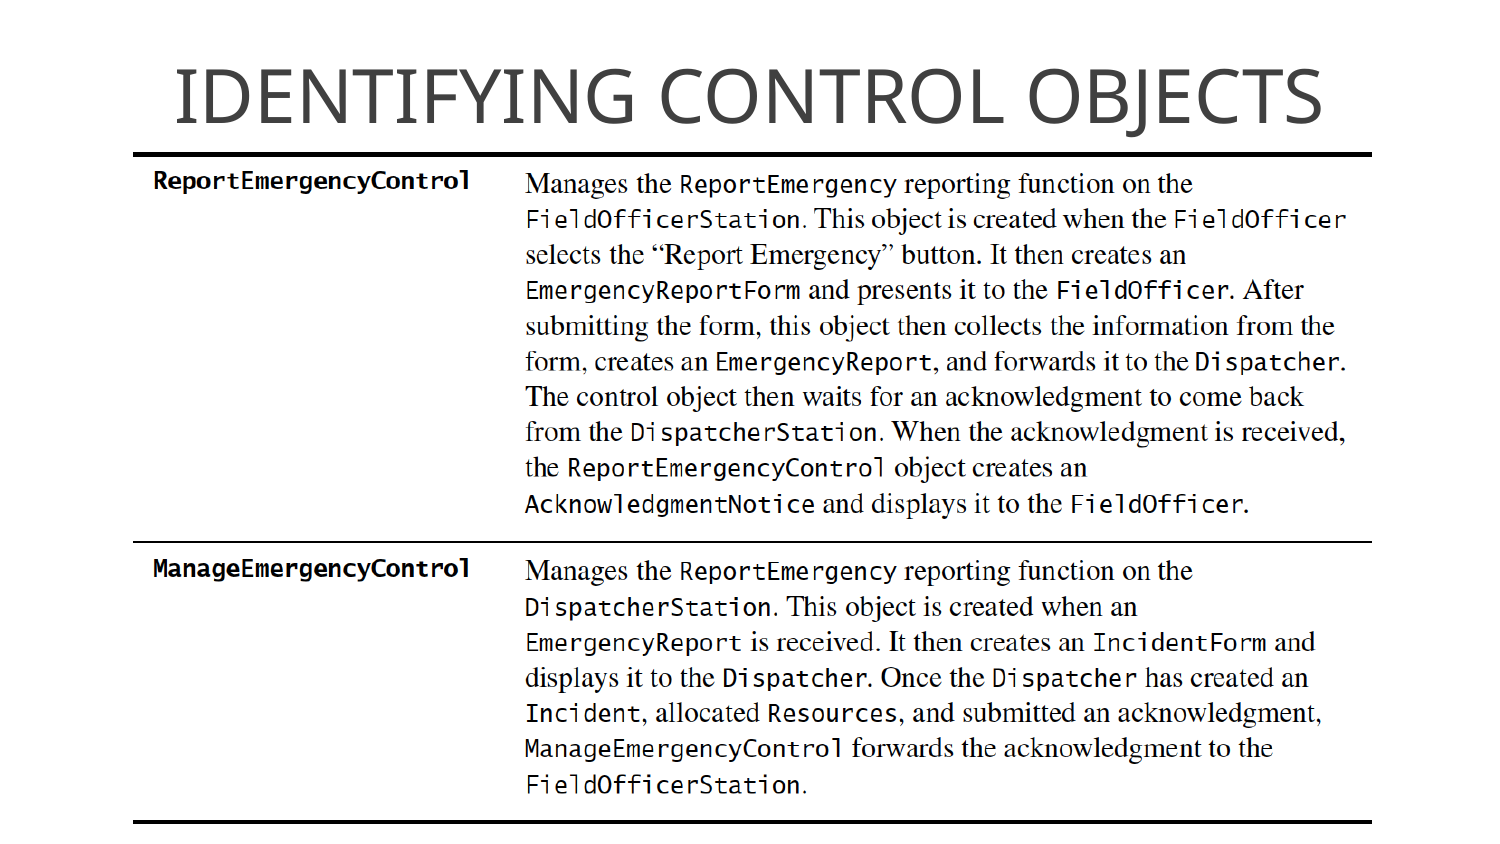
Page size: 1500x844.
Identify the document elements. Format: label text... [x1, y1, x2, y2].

title Identifying control objects [75, 23, 1425, 164]
picture [129, 149, 1376, 832]
